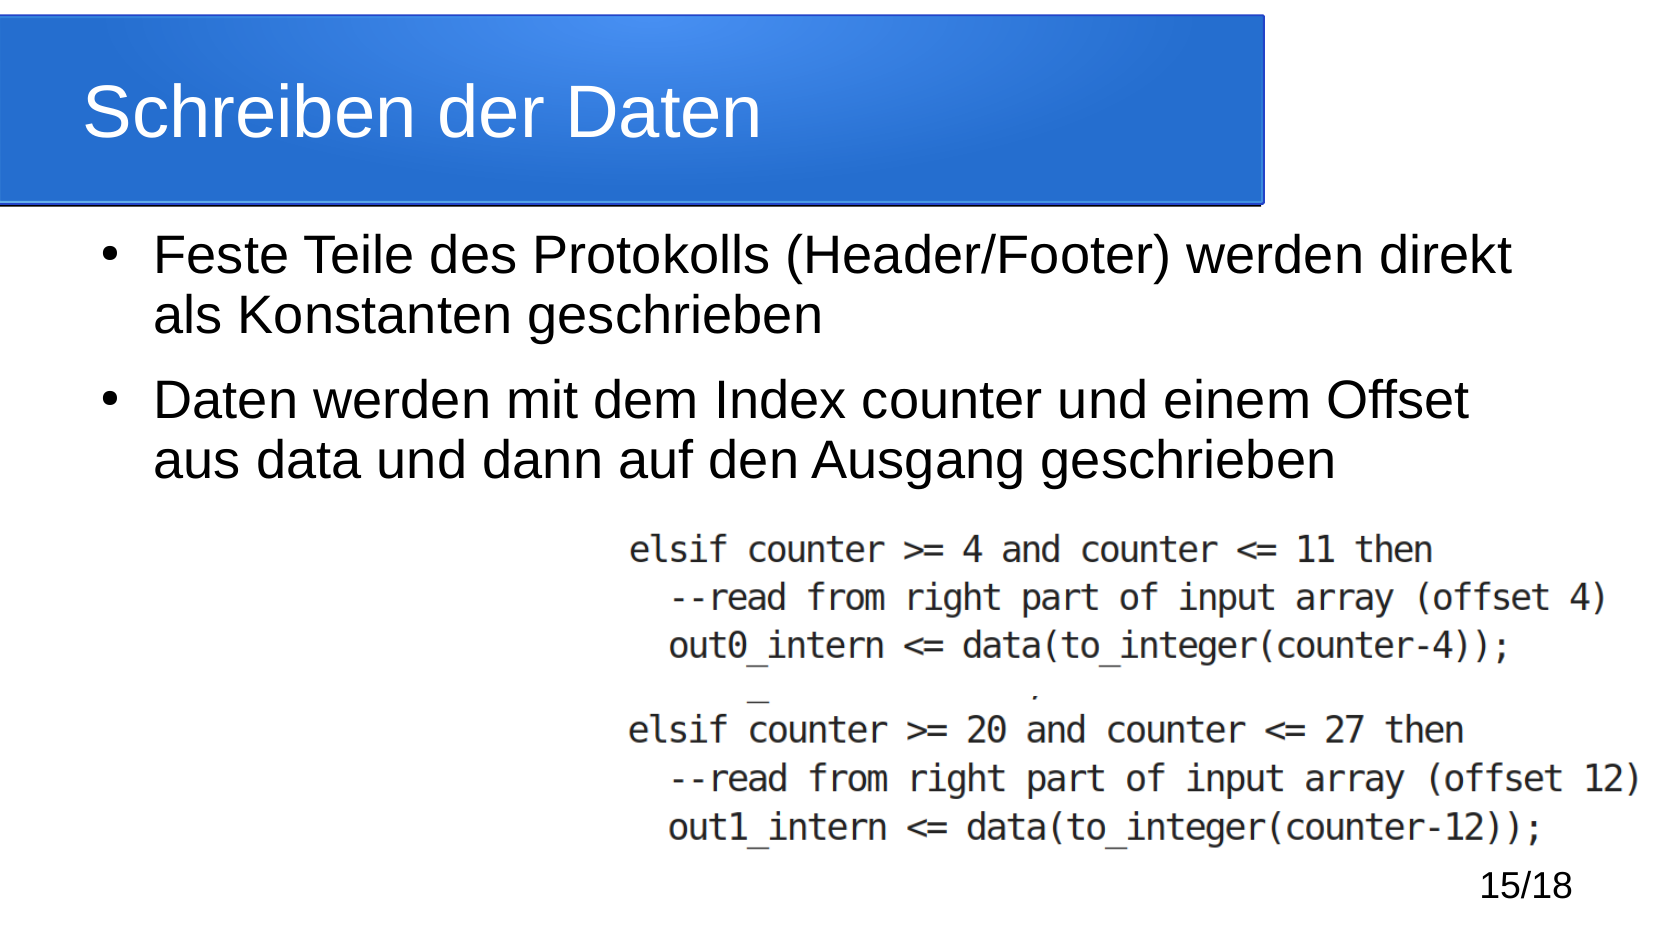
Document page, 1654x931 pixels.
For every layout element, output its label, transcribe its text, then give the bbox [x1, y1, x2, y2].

picture [614, 696, 1654, 858]
text_box 15/18 [1464, 857, 1654, 916]
title Schreiben der Daten [82, 35, 1235, 189]
list Feste Teile des Protokolls (Header/Footer) werden direkt als Konstanten geschrieben Daten werden mit dem Index counter und einem Offset aus data und dann auf den Ausgang geschrieben [82, 224, 1571, 764]
picture [626, 525, 1619, 674]
